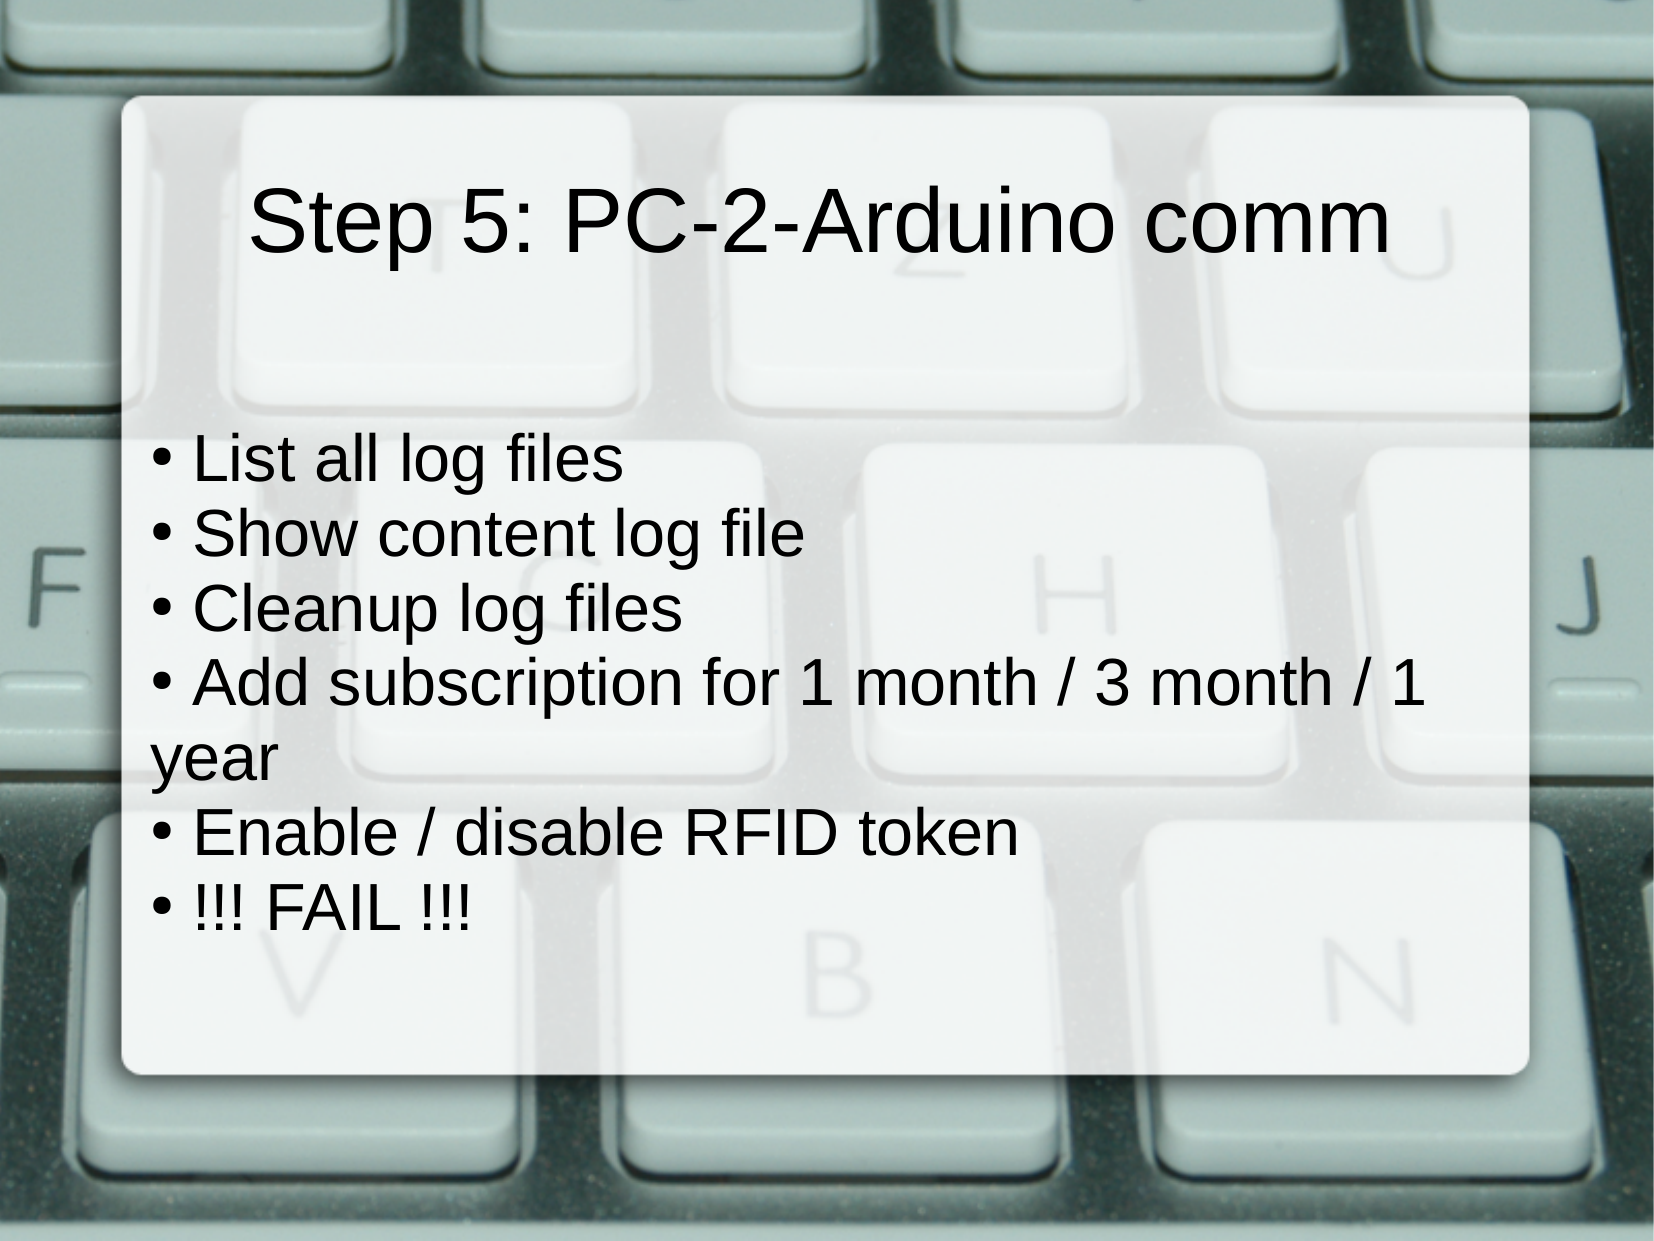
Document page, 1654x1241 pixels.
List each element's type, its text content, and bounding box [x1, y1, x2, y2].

picture [0, 0, 1654, 1241]
title Step 5: PC-2-Arduino comm [135, 125, 1506, 318]
subtitle List all log files Show content log file Cleanup log files Add subscription for 1 month / 3 month / 1 year Enable / disable RFID token !!! FAIL !!! [150, 412, 1509, 953]
